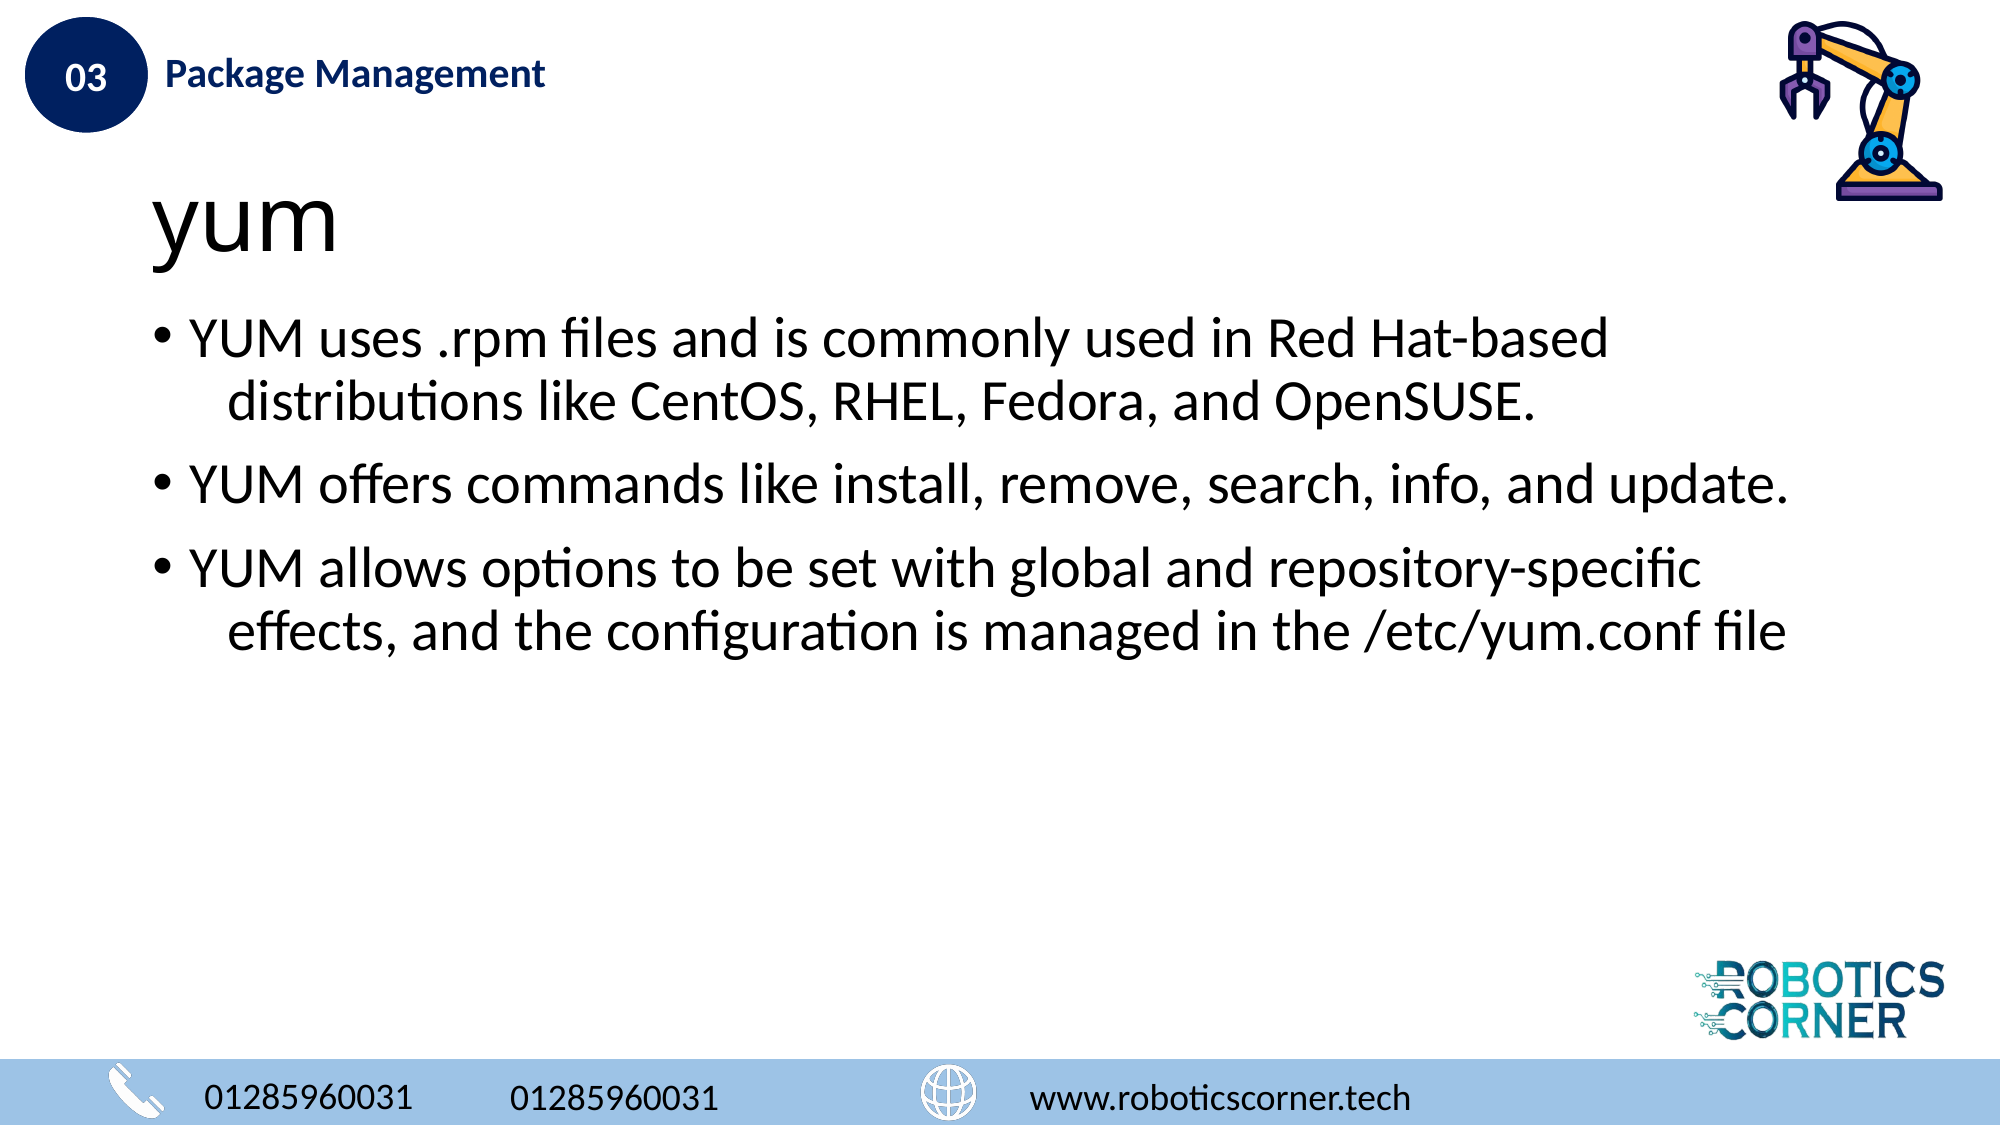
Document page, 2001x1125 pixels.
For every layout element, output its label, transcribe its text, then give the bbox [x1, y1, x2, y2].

list YUM uses .rpm files and is commonly used in Red Hat-based distributions like CentOS, RHEL, Fedora, and OpenSUSE. YUM offers commands like install, remove, search, info, and update. YUM allows options to be set with global and repository-specific effects, and the configuration is managed in the /etc/yum.conf file [137, 299, 1863, 1014]
text_box 01285960031 [189, 1064, 495, 1125]
picture [1680, 859, 1953, 1125]
picture [1771, 21, 1951, 201]
text_box [981, 1059, 1680, 1125]
text_box [0, 1059, 915, 1125]
picture [103, 1057, 170, 1124]
text_box Package Management [150, 38, 622, 154]
text_box www.roboticscorner.tech [1014, 1065, 1546, 1125]
title yum [137, 112, 1863, 299]
text_box 01285960031 [495, 1064, 827, 1125]
text_box 03 [22, 14, 150, 136]
text_box [1953, 1059, 2000, 1125]
picture [915, 1059, 981, 1125]
